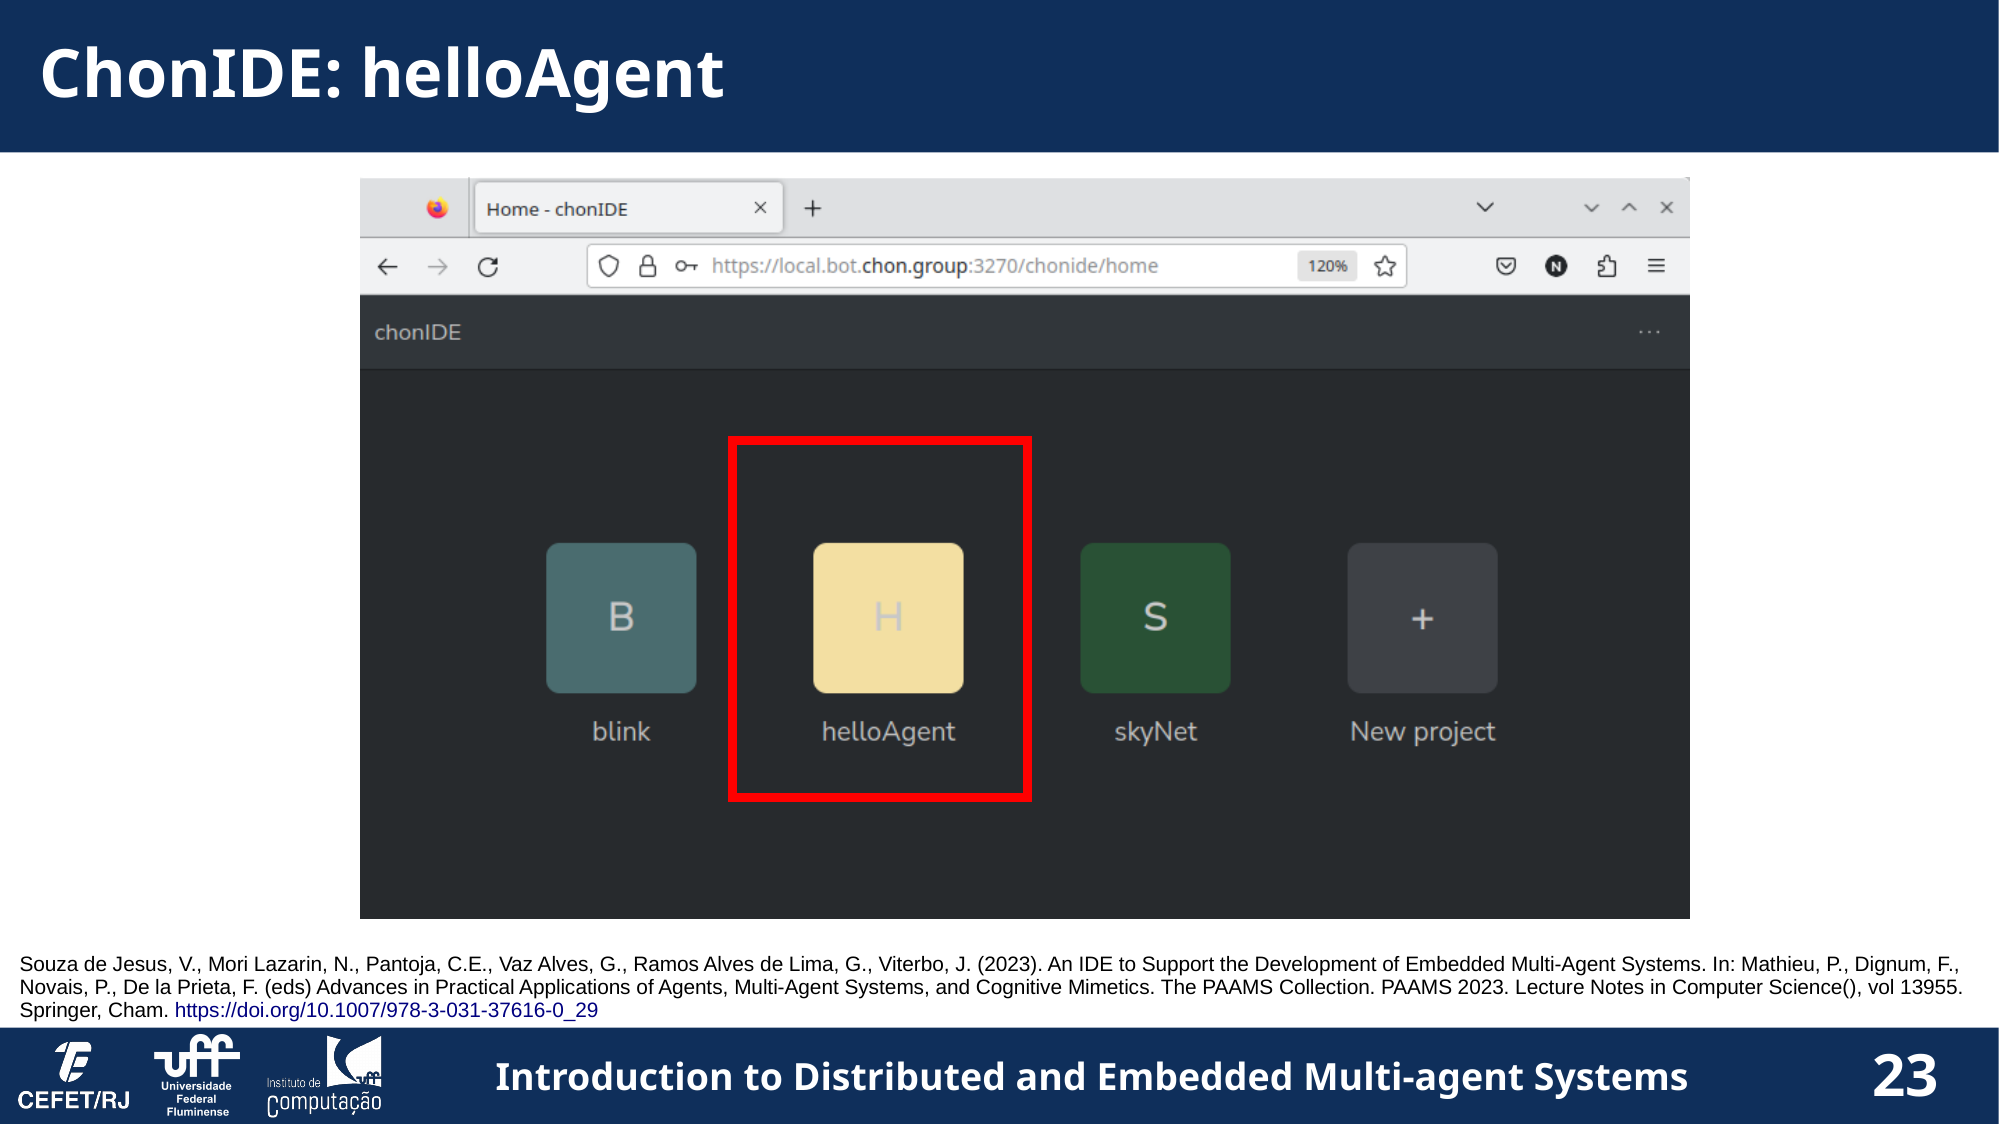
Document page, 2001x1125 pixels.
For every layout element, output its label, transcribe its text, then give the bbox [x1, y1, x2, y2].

picture [153, 1033, 241, 1121]
text_box Souza de Jesus, V., Mori Lazarin, N., Pantoja, C.E., Vaz Alves, G., Ramos Alves de Lima, G., Viterbo, J. (2023). An IDE to Support the Development of Embedded Multi-Agent Systems. In: Mathieu, P., Dignum, F., Novais, P., De la Prieta, F. (eds) Advances in Practical Applications of Agents, Multi-Agent Systems, and Cognitive Mimetics. The PAAMS Collection. PAAMS 2023. Lecture Notes in Computer Science(), vol 13955. Springer, Cham. https://doi.org/10.1007/978-3-031-37616-0_29 [4, 944, 1979, 1030]
picture [18, 1030, 129, 1125]
picture [265, 1033, 383, 1118]
picture [360, 177, 1690, 919]
text_box ChonIDE: helloAgent [25, 23, 1998, 116]
